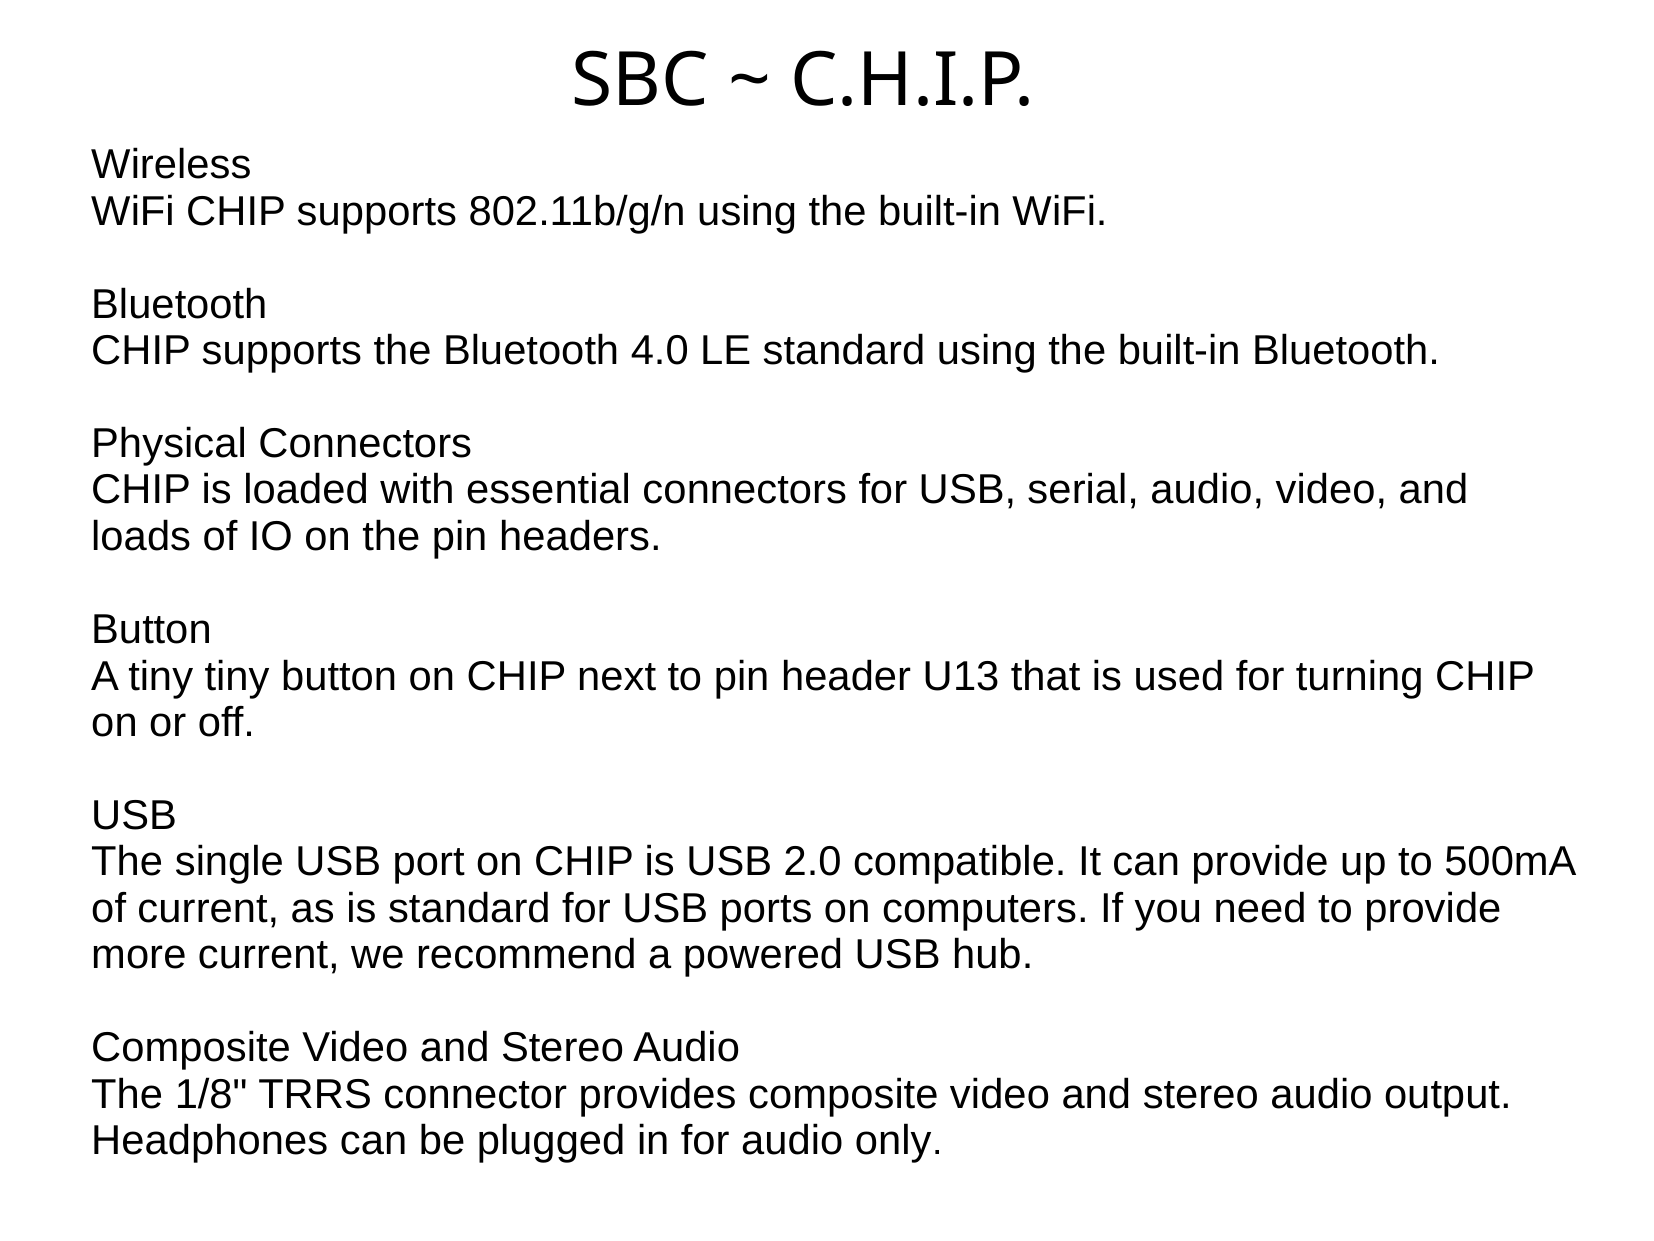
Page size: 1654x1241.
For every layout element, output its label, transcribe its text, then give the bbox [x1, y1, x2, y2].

title SBC ~ C.H.I.P. [59, 35, 1548, 118]
text_box Wireless WiFi CHIP supports 802.11b/g/n using the built-in WiFi. Bluetooth CHIP supports the Bluetooth 4.0 LE standard using the built-in Bluetooth. Physical Connectors CHIP is loaded with essential connectors for USB, serial, audio, video, and loads of IO on the pin headers. Button A tiny tiny button on CHIP next to pin header U13 that is used for turning CHIP on or off. USB The single USB port on CHIP is USB 2.0 compatible. It can provide up to 500mA of current, as is standard for USB ports on computers. If you need to provide more current, we recommend a powered USB hub. Composite Video and Stereo Audio The 1/8" TRRS connector provides composite video and stereo audio output. Headphones can be plugged in for audio only. [76, 133, 1595, 1183]
